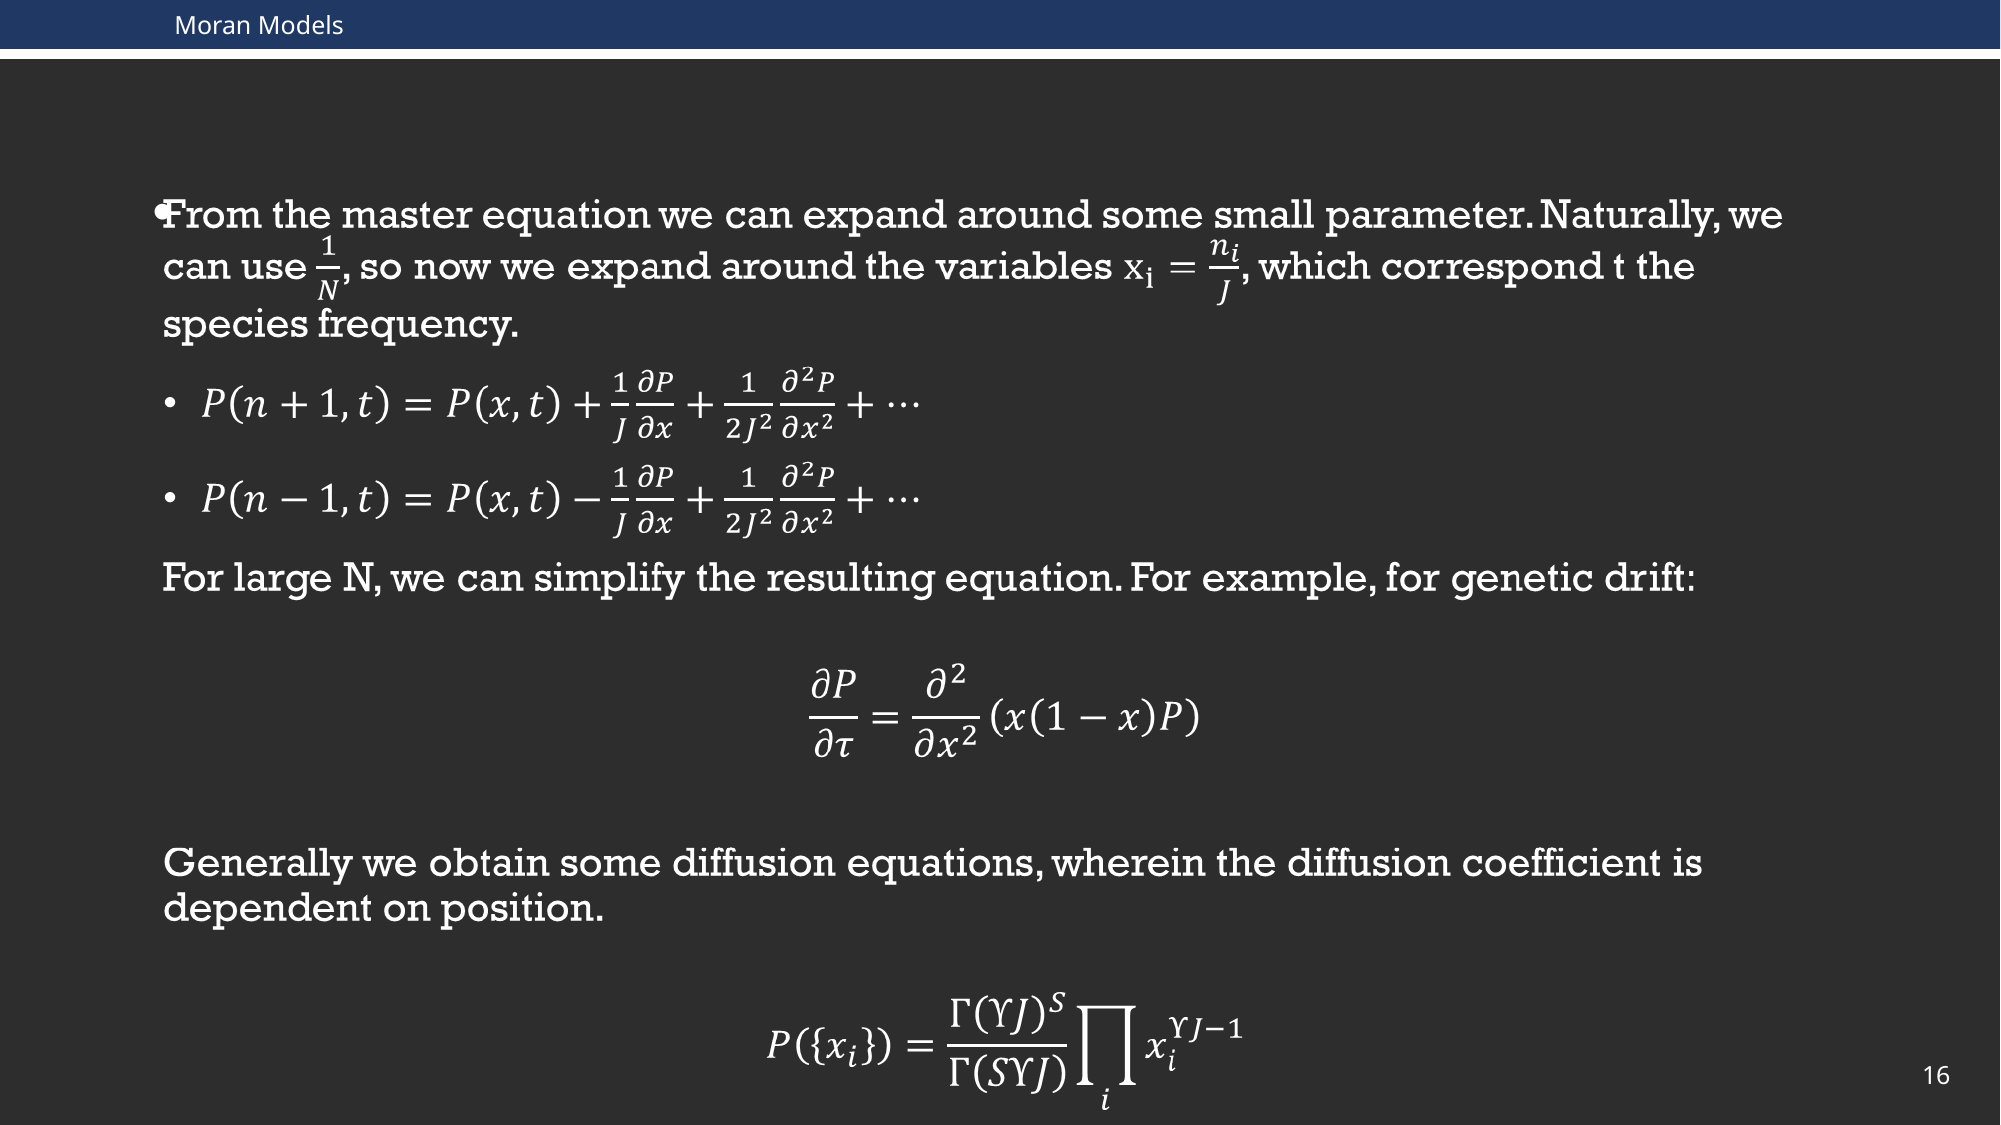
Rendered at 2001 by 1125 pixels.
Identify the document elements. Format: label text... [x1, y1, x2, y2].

list [137, 175, 1863, 1125]
slide_number <number> [1863, 1046, 1966, 1107]
footer Moran Models [0, 0, 519, 51]
